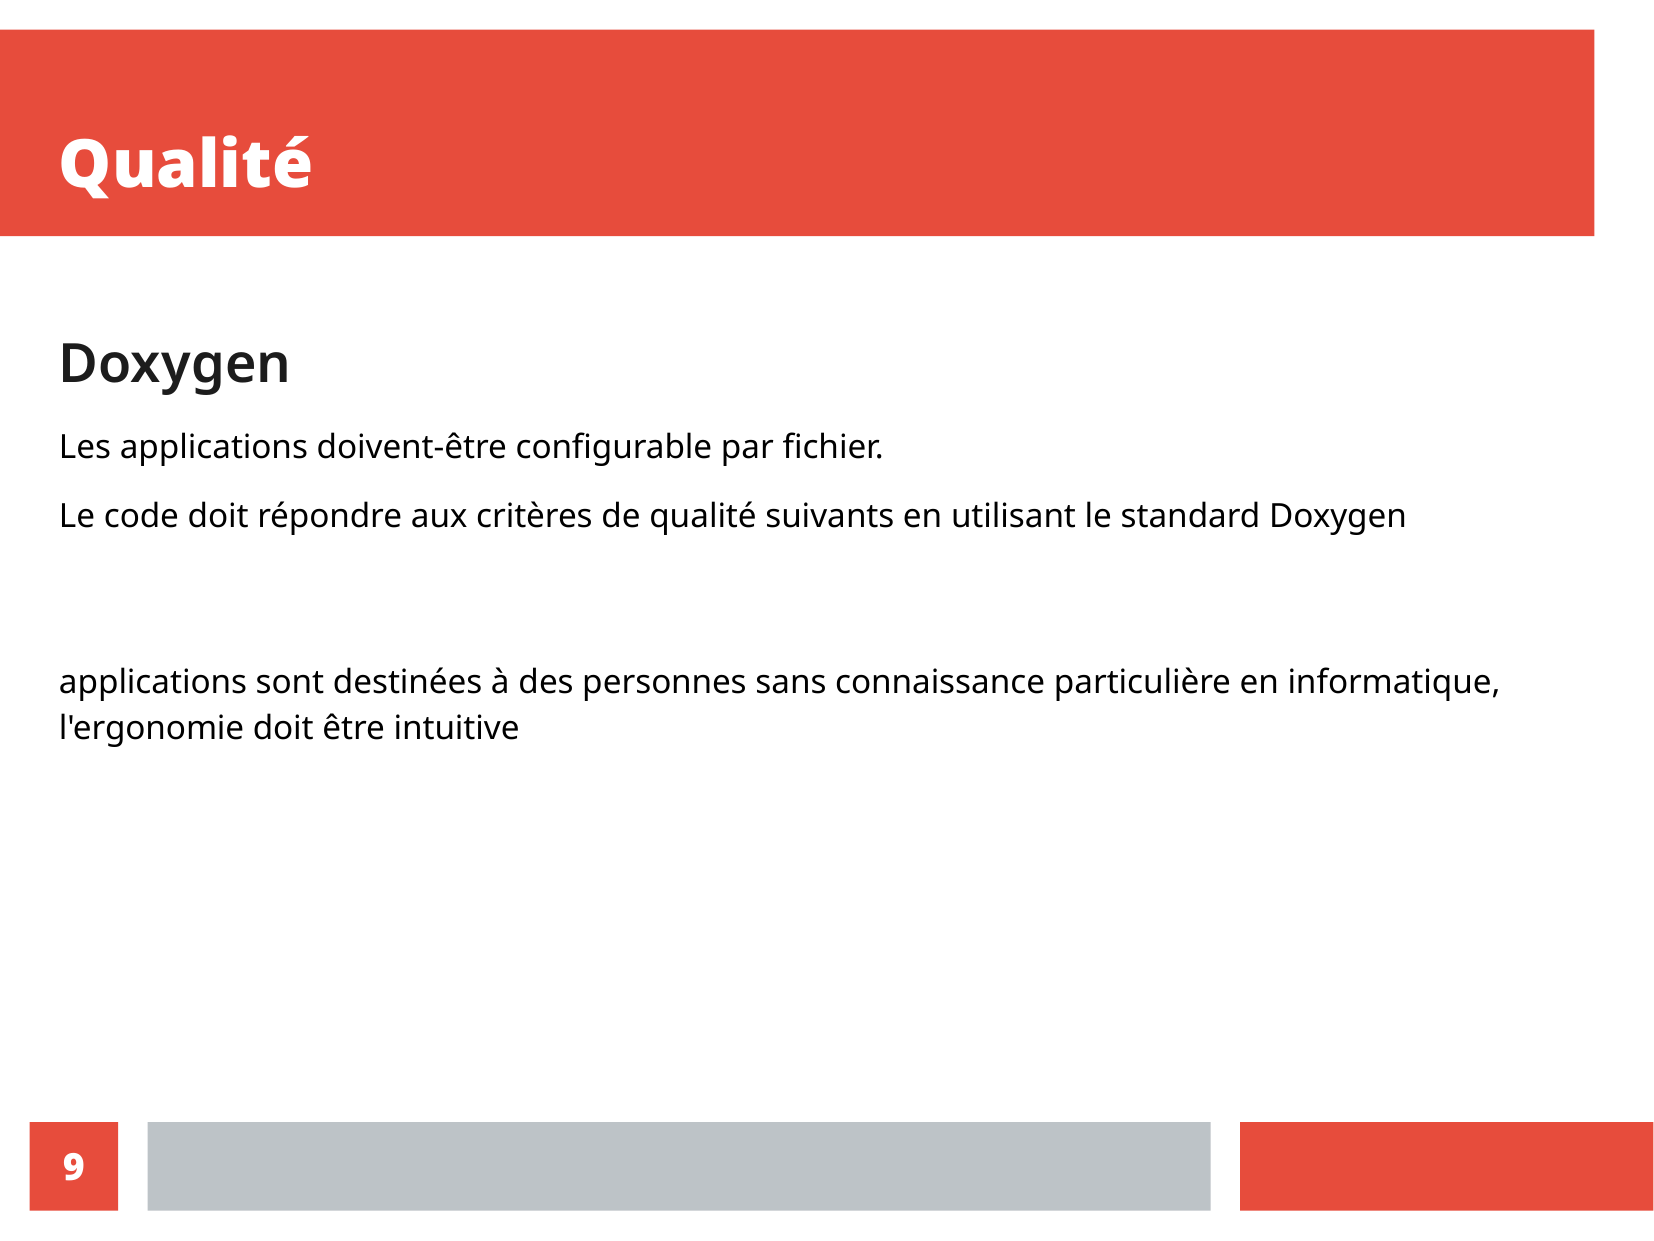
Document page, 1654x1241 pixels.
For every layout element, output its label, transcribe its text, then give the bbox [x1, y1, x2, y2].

title Qualité [59, 59, 1595, 207]
list Doxygen Les applications doivent-être configurable par fichier. Le code doit répondre aux critères de qualité suivants en utilisant le standard Doxygen applications sont destinées à des personnes sans connaissance particulière en informatique, l'ergonomie doit être intuitive [59, 324, 1565, 1093]
